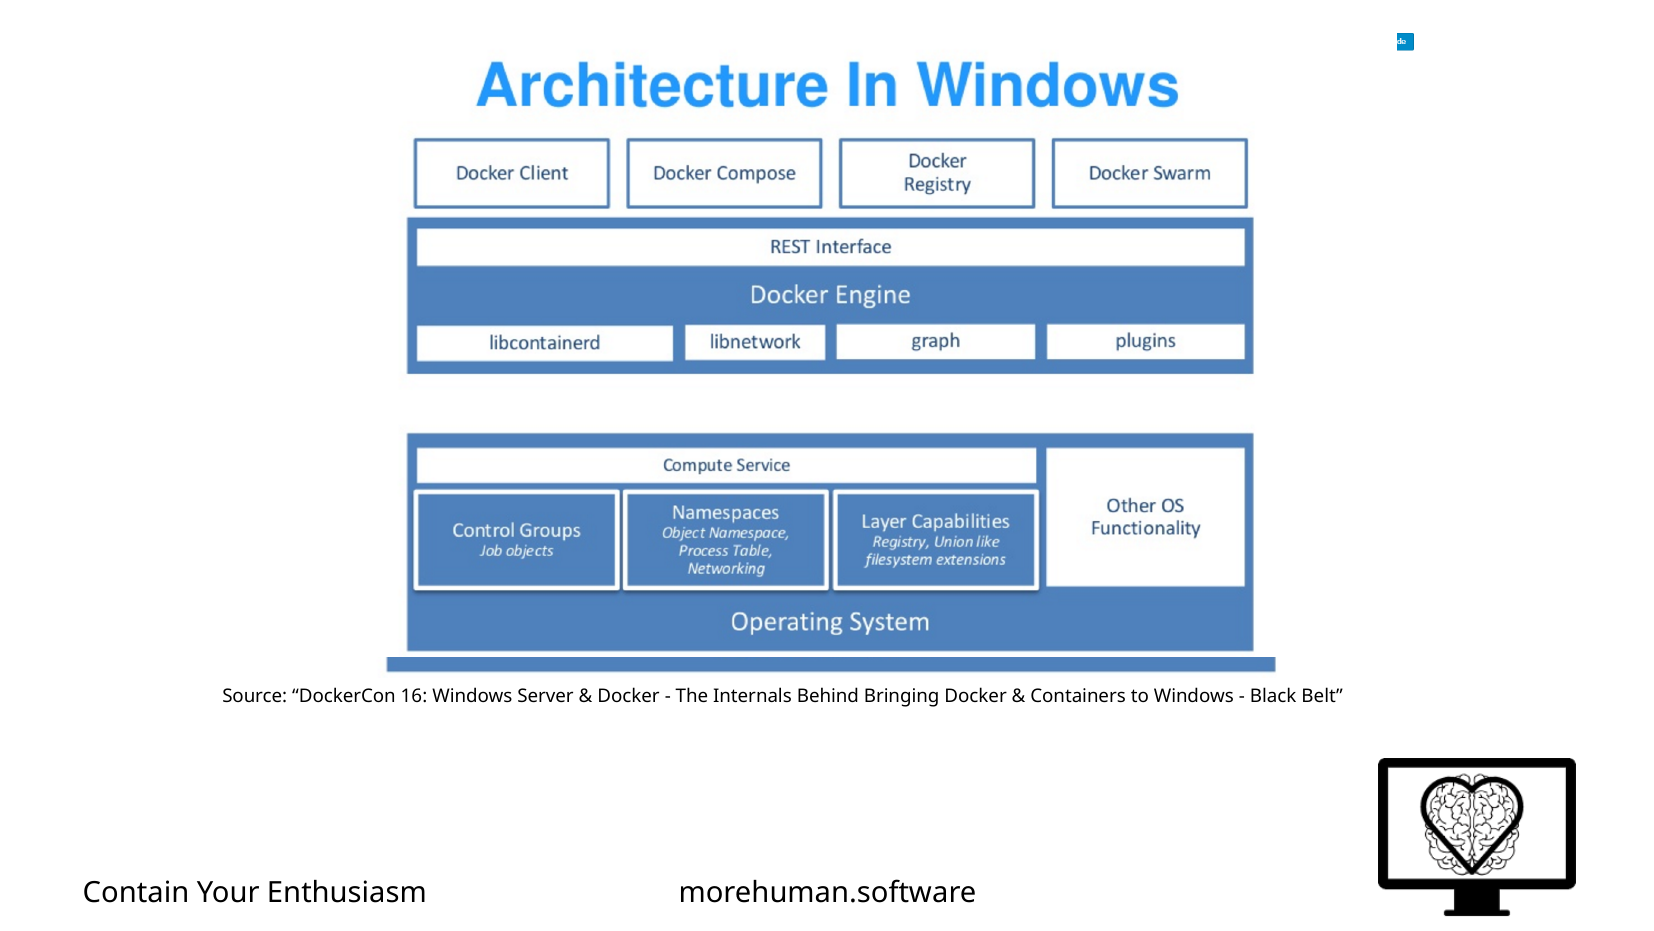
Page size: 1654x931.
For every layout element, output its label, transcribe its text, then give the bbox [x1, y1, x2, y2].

picture [228, 4, 1426, 675]
text_box Source: “DockerCon 16: Windows Server & Docker - The Internals Behind Bringing Docker & Containers to Windows - Black Belt” [207, 675, 1447, 712]
picture [1378, 758, 1576, 925]
